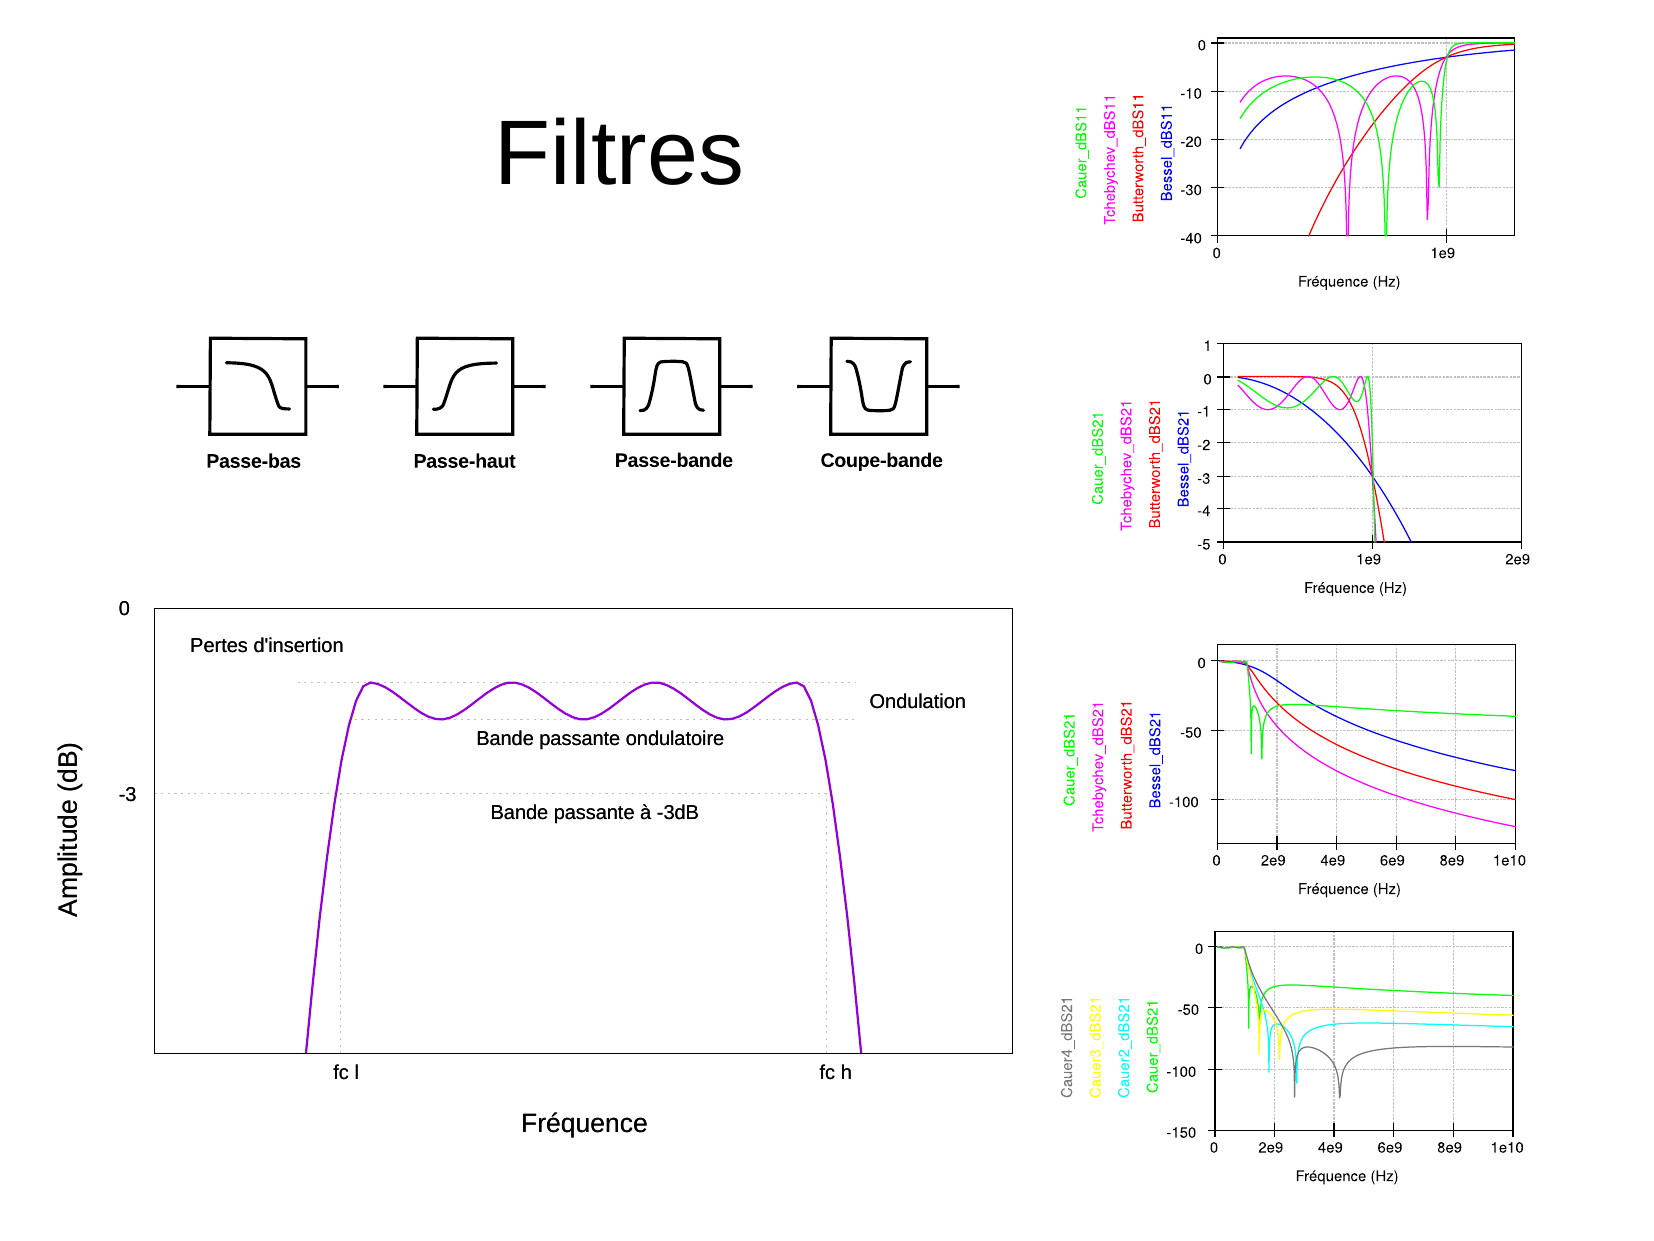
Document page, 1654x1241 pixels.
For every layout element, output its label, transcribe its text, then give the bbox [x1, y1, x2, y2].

picture [176, 336, 960, 473]
title Filtres [82, 49, 1039, 257]
picture [49, 19, 1608, 1229]
